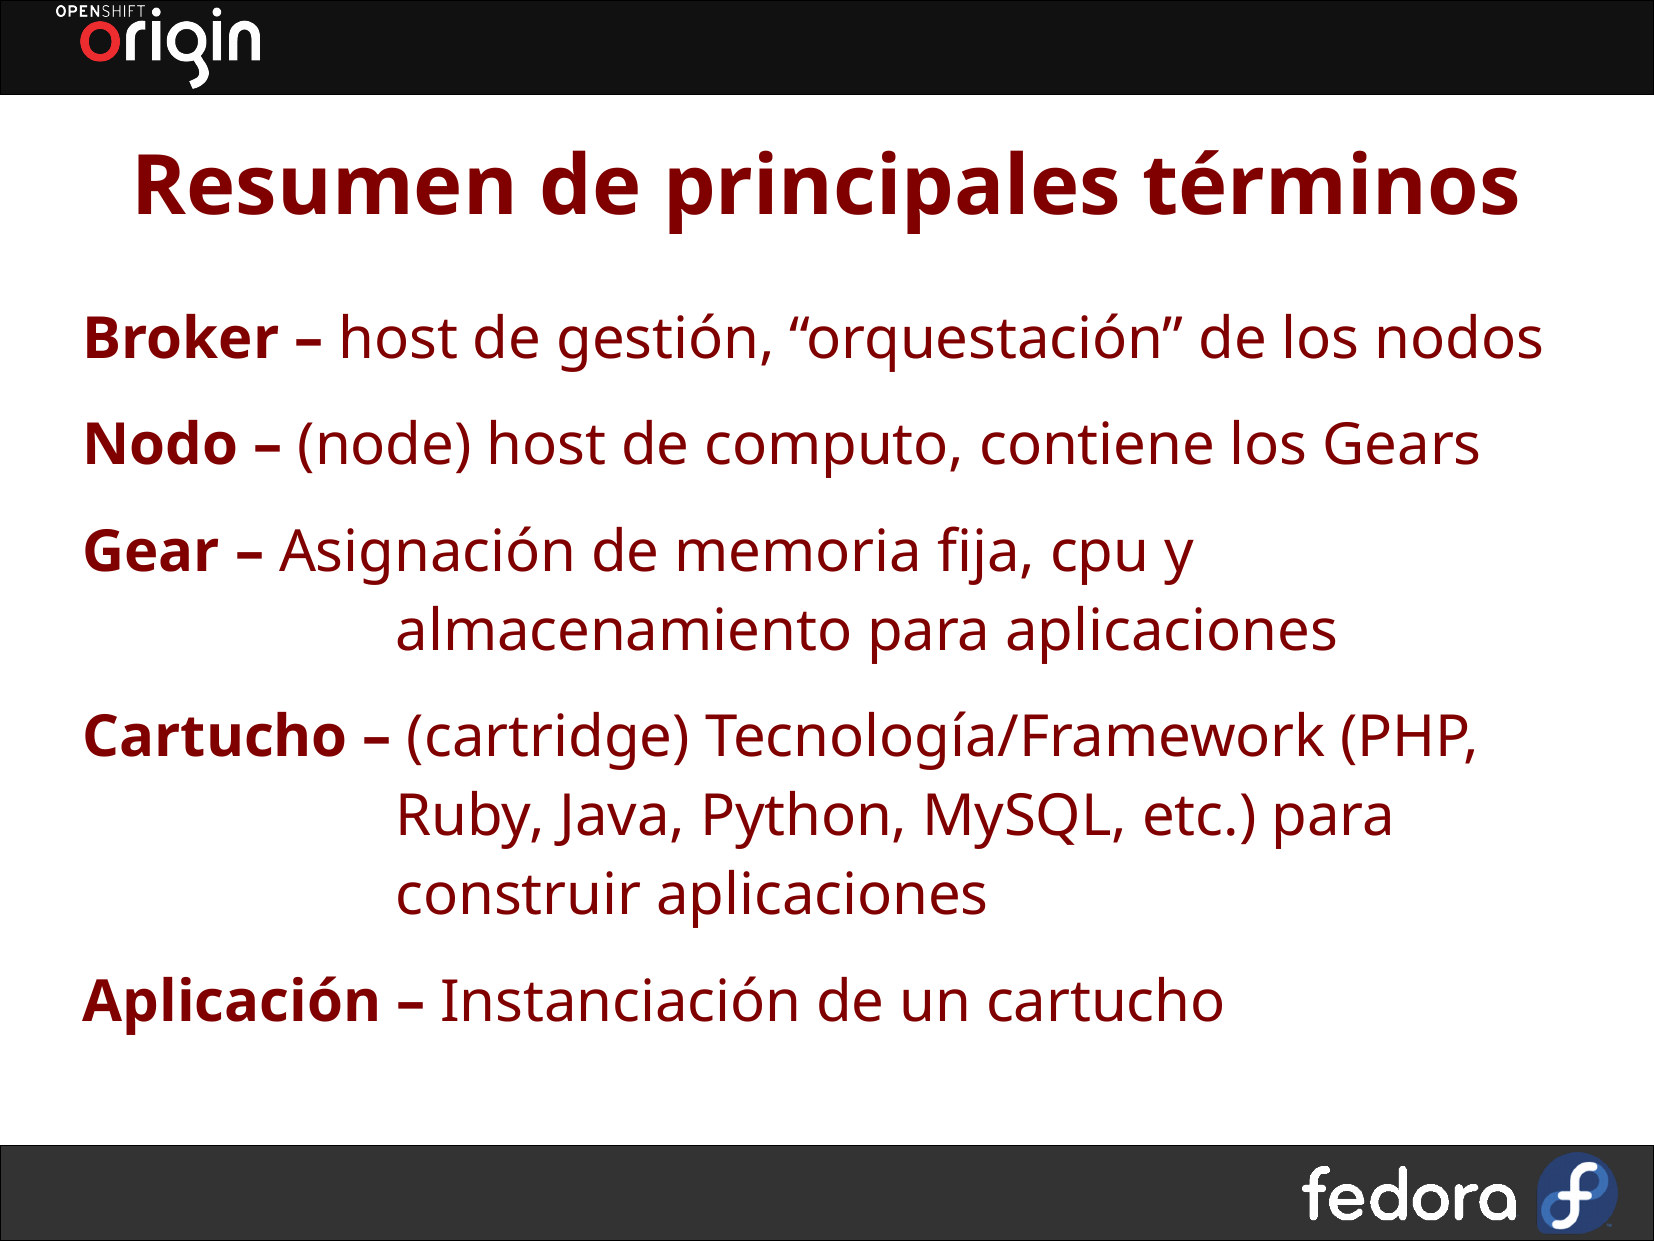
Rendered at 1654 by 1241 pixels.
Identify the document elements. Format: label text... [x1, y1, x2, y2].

list Broker – host de gestión, “orquestación” de los nodos Nodo – (node) host de computo, contiene los Gears Gear – Asignación de memoria fija, cpu y almacenamiento para aplicaciones Cartucho – (cartridge) Tecnología/Framework (PHP, Ruby, Java, Python, MySQL, etc.) para construir aplicaciones Aplicación – Instanciación de un cartucho [82, 296, 1571, 1099]
picture [56, 5, 260, 89]
title Resumen de principales términos [82, 78, 1571, 287]
picture [1299, 1151, 1619, 1235]
